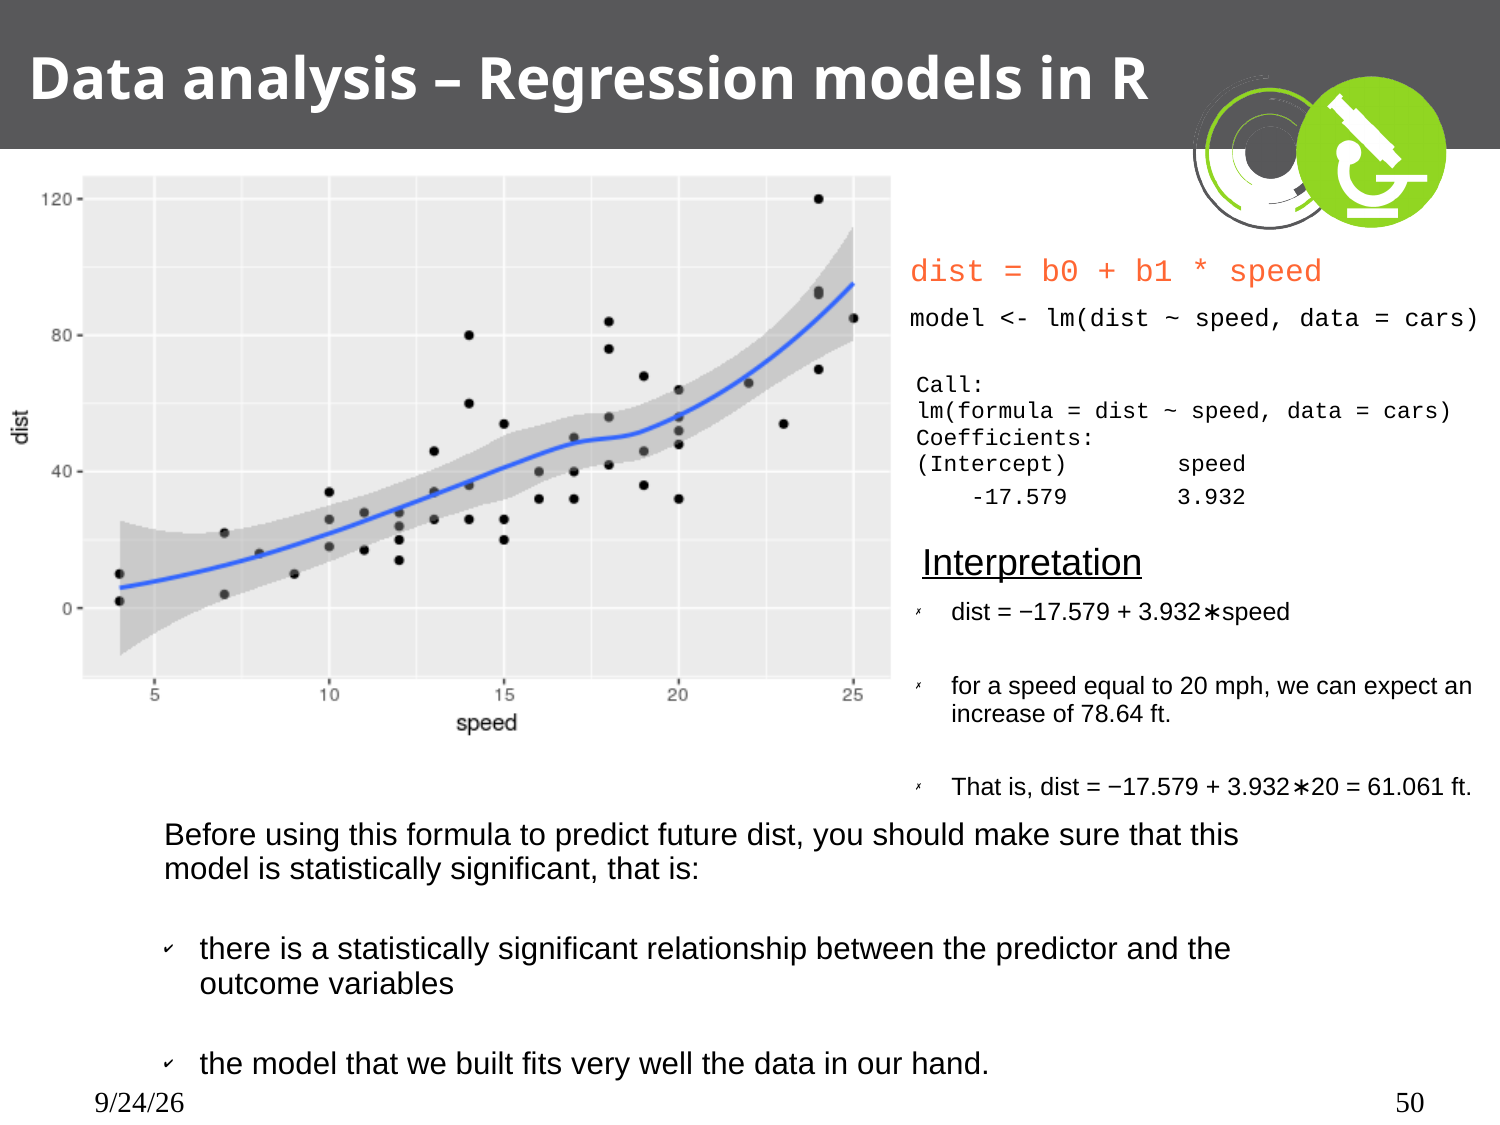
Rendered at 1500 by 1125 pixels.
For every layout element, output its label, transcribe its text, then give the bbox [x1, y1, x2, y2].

text_box model <- lm(dist ~ speed, data = cars) [895, 299, 1500, 342]
picture [1188, 69, 1453, 236]
text_box Before using this formula to predict future dist, you should make sure that this model is statistically significant, that is: there is a statistically significant relationship between the predictor and the outcome variables the model that we built fits very well the data in our hand. [149, 809, 1264, 1125]
text_box Call: lm(formula = dist ~ speed, data = cars) Coefficients: (Intercept) speed -17.579 3.932 [901, 366, 1489, 558]
title Data analysis – Regression models in R [0, 0, 1193, 154]
text_box dist = −17.579 + 3.932∗speed for a speed equal to 20 mph, we can expect an increase of 78.64 ft. That is, dist = −17.579 + 3.932∗20 = 61.061 ft. [901, 590, 1500, 846]
text_box dist = b0 + b1 * speed [895, 248, 1500, 299]
text_box Interpretation [907, 533, 1158, 590]
picture [0, 165, 902, 748]
